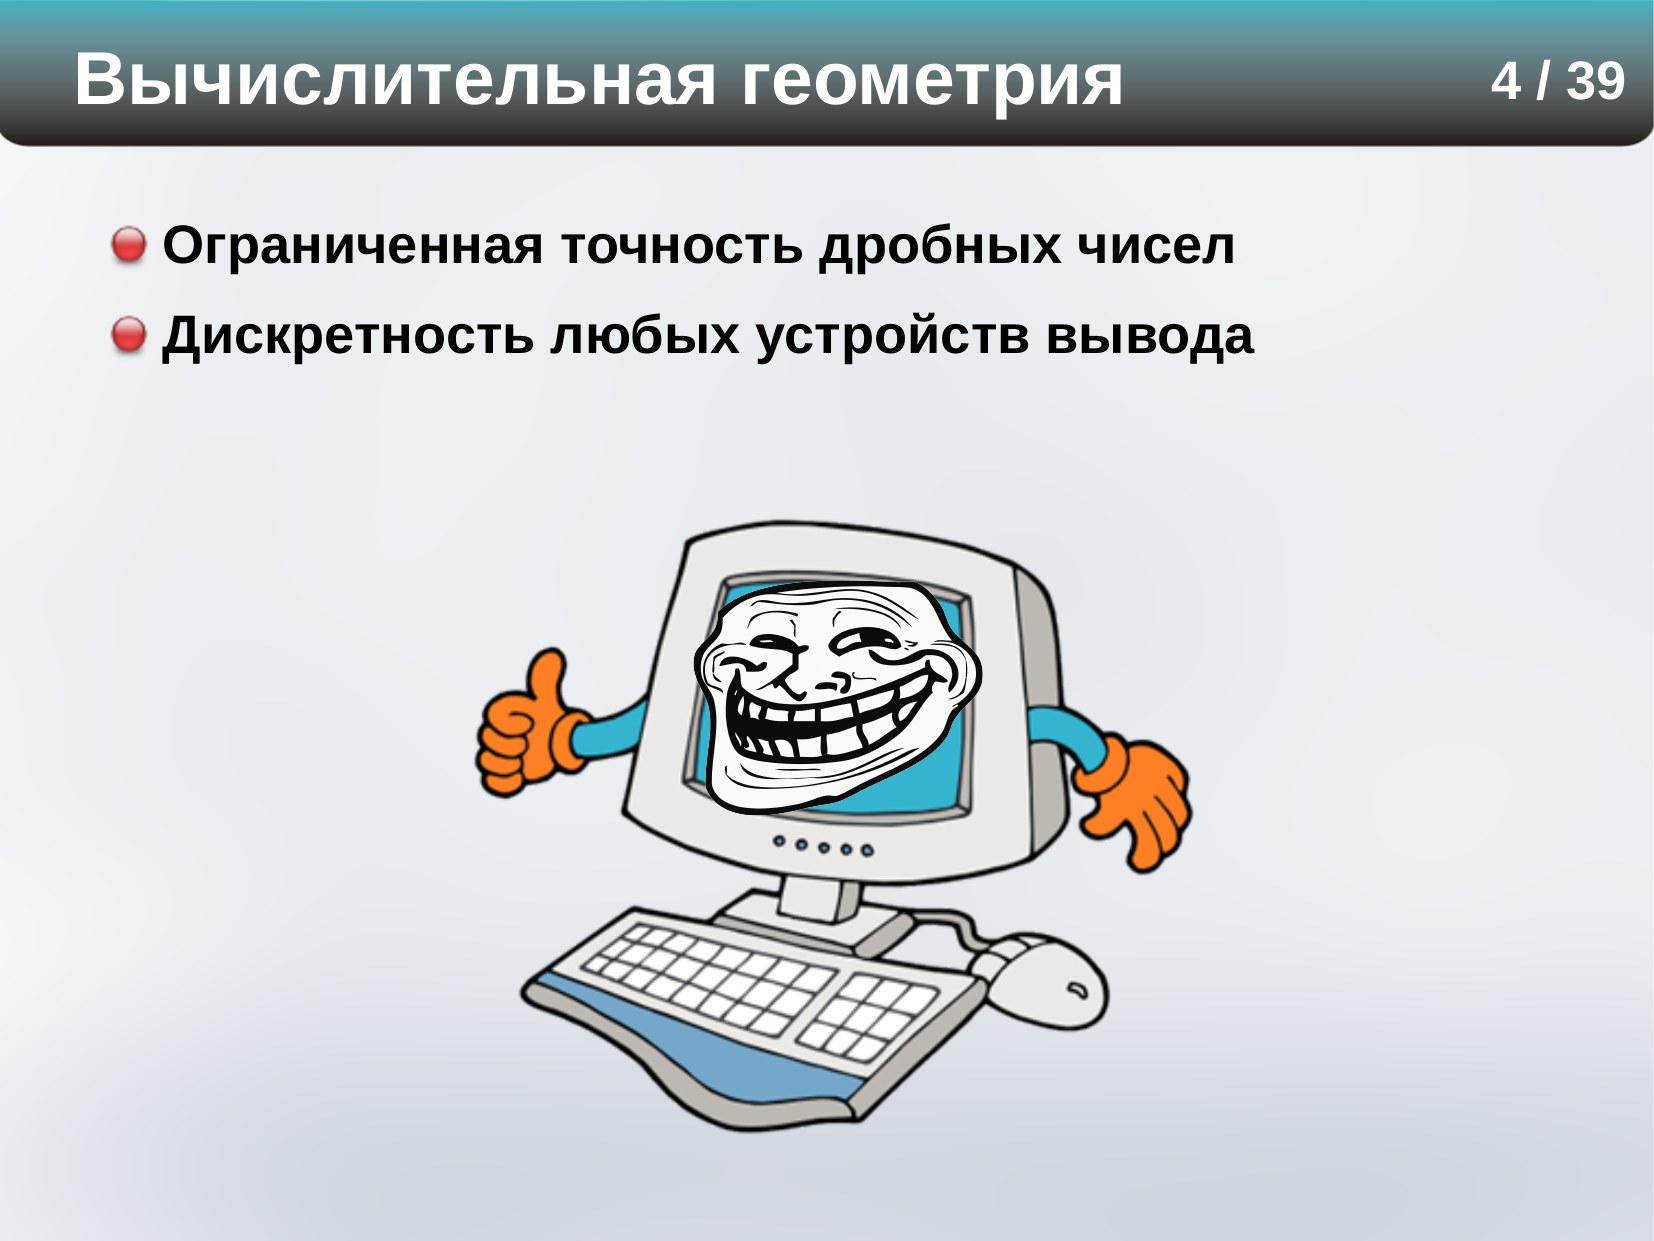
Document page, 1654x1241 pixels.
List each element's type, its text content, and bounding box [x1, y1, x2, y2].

text_box Ограниченная точность дробных чисел Дискретность любых устройств вывода [88, 206, 1565, 373]
text_box Вычислительная геометрия [59, 29, 1300, 129]
picture [0, 0, 1654, 1241]
text_box <номер> / 39 [1476, 42, 1654, 179]
